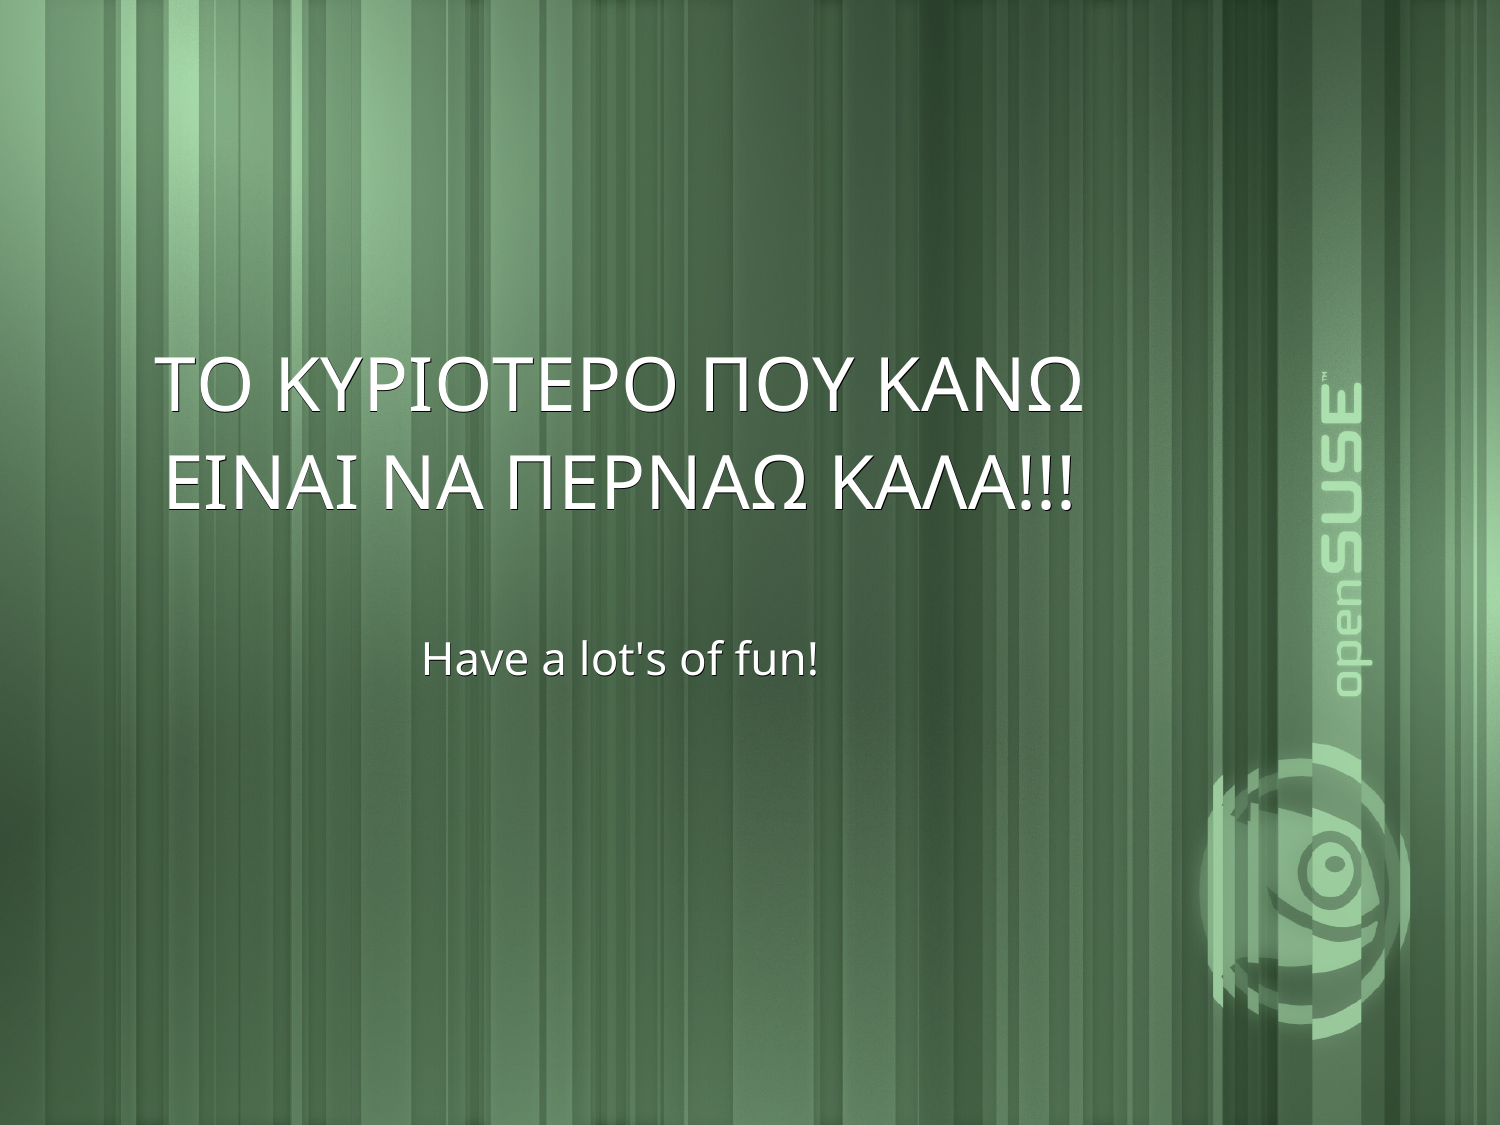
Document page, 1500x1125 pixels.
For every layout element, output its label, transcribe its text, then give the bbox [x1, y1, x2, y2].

picture [0, 0, 1500, 1125]
title ΤΟ ΚΥΡΙΟΤΕΡΟ ΠΟΥ ΚΑΝΩ ΕΙΝΑΙ ΝΑ ΠΕΡΝΑΩ ΚΑΛΑ!!! Have a lot's of fun! [147, 223, 1093, 798]
